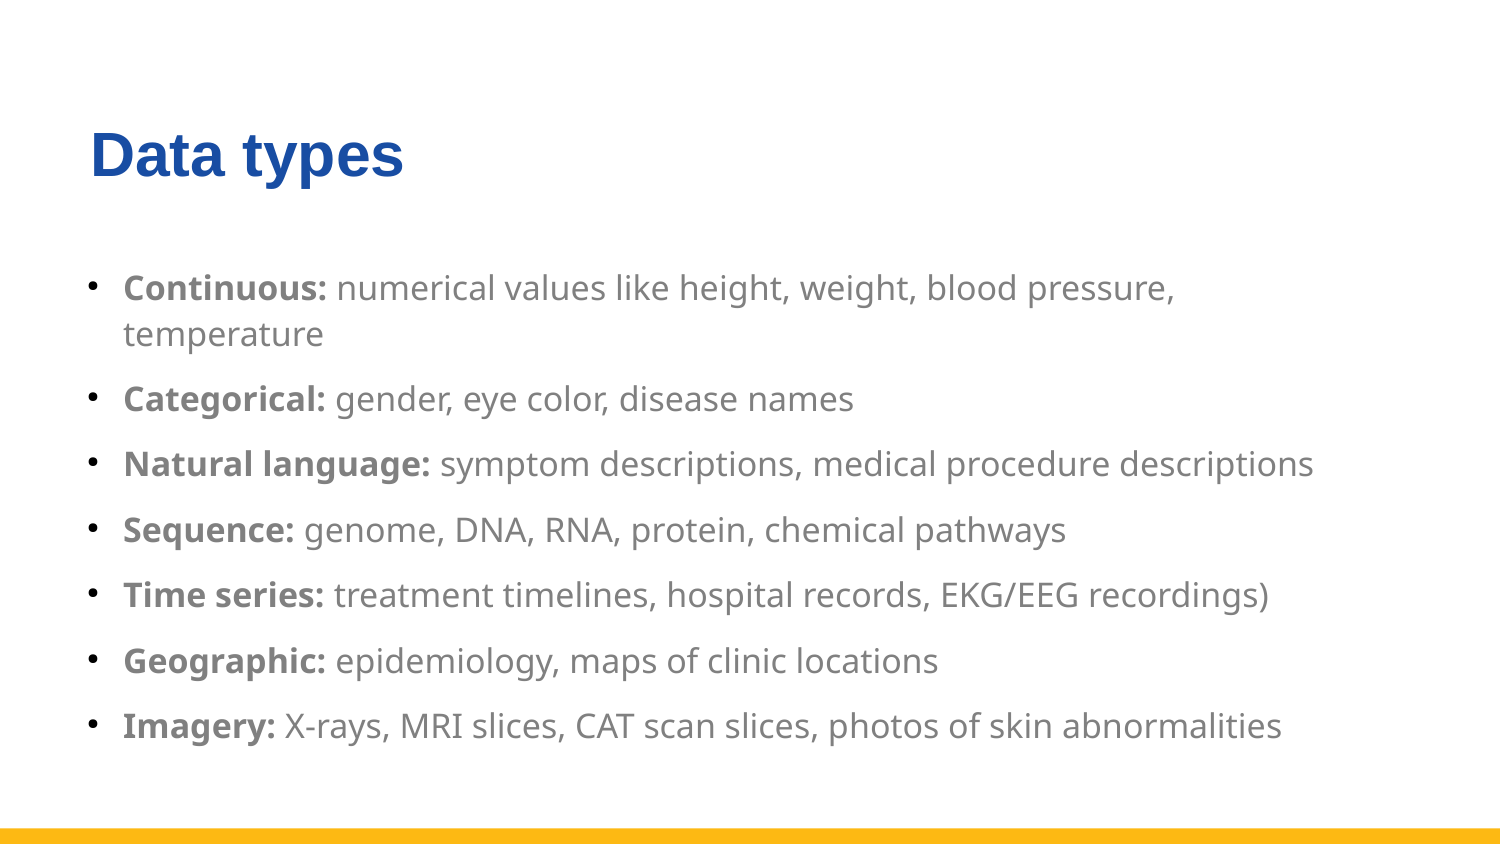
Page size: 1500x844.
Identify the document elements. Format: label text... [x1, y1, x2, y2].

title Data types [75, 0, 1425, 197]
list Continuous: numerical values like height, weight, blood pressure, temperature Categorical: gender, eye color, disease names Natural language: symptom descriptions, medical procedure descriptions Sequence: genome, DNA, RNA, protein, chemical pathways Time series: treatment timelines, hospital records, EKG/EEG recordings) Geographic: epidemiology, maps of clinic locations Imagery: X-rays, MRI slices, CAT scan slices, photos of skin abnormalities [75, 262, 1381, 752]
list [75, 200, 1425, 766]
